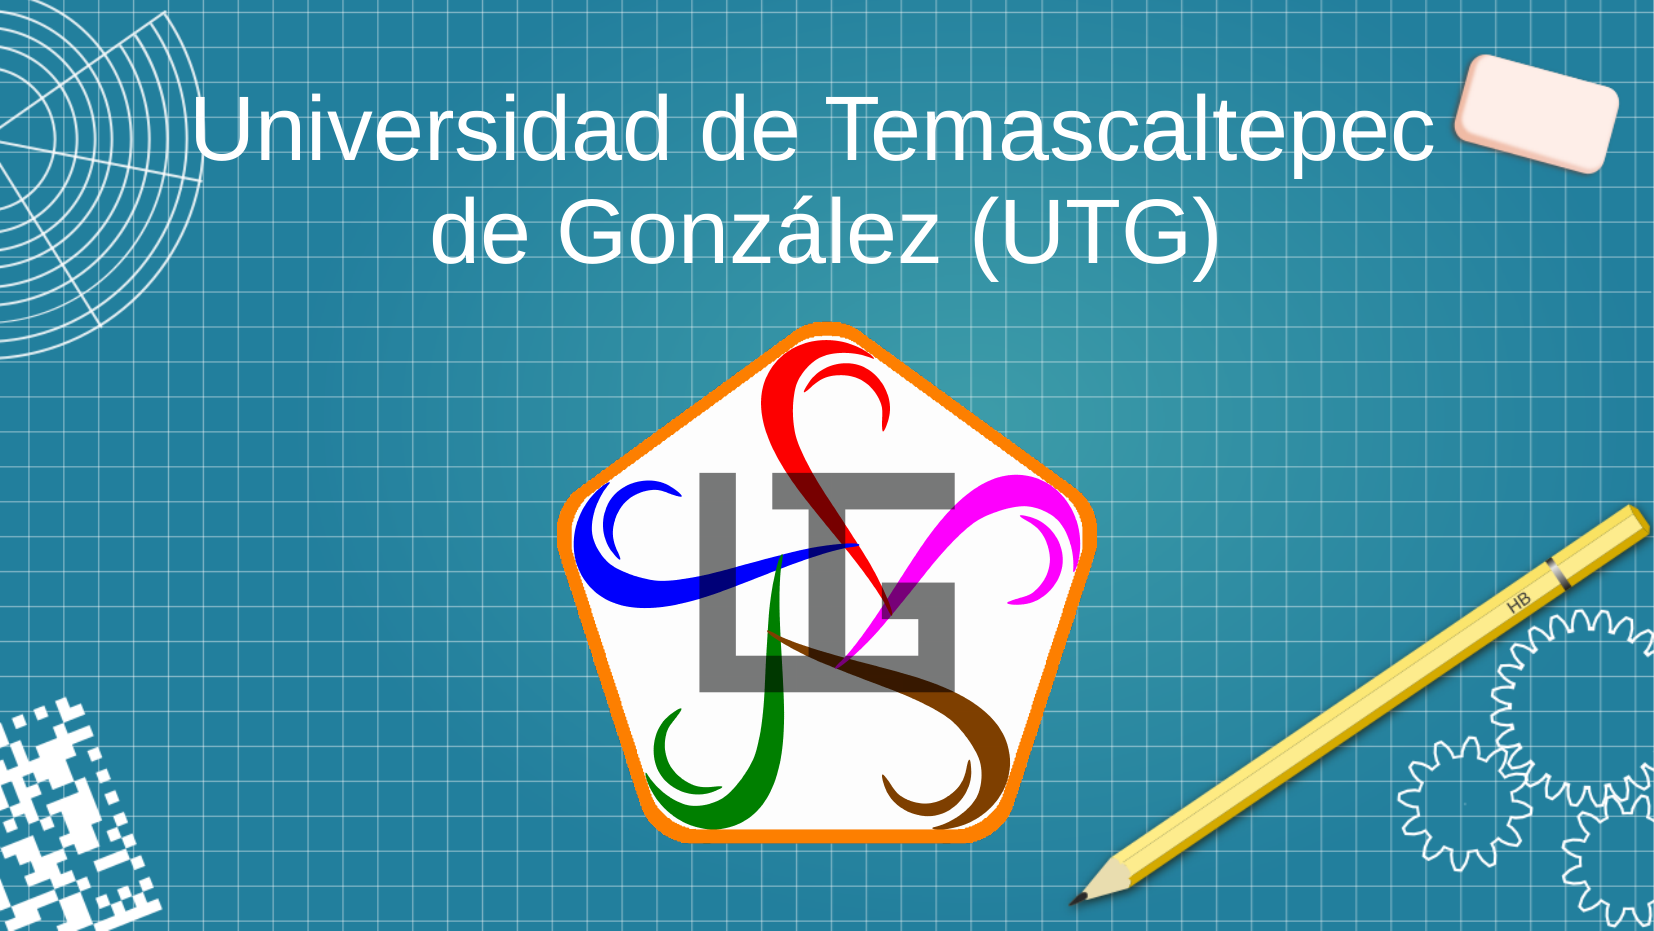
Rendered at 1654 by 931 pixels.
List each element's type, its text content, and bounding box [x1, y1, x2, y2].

picture [0, 0, 1654, 931]
title Universidad de Temascaltepec de González (UTG) [82, 73, 1571, 287]
